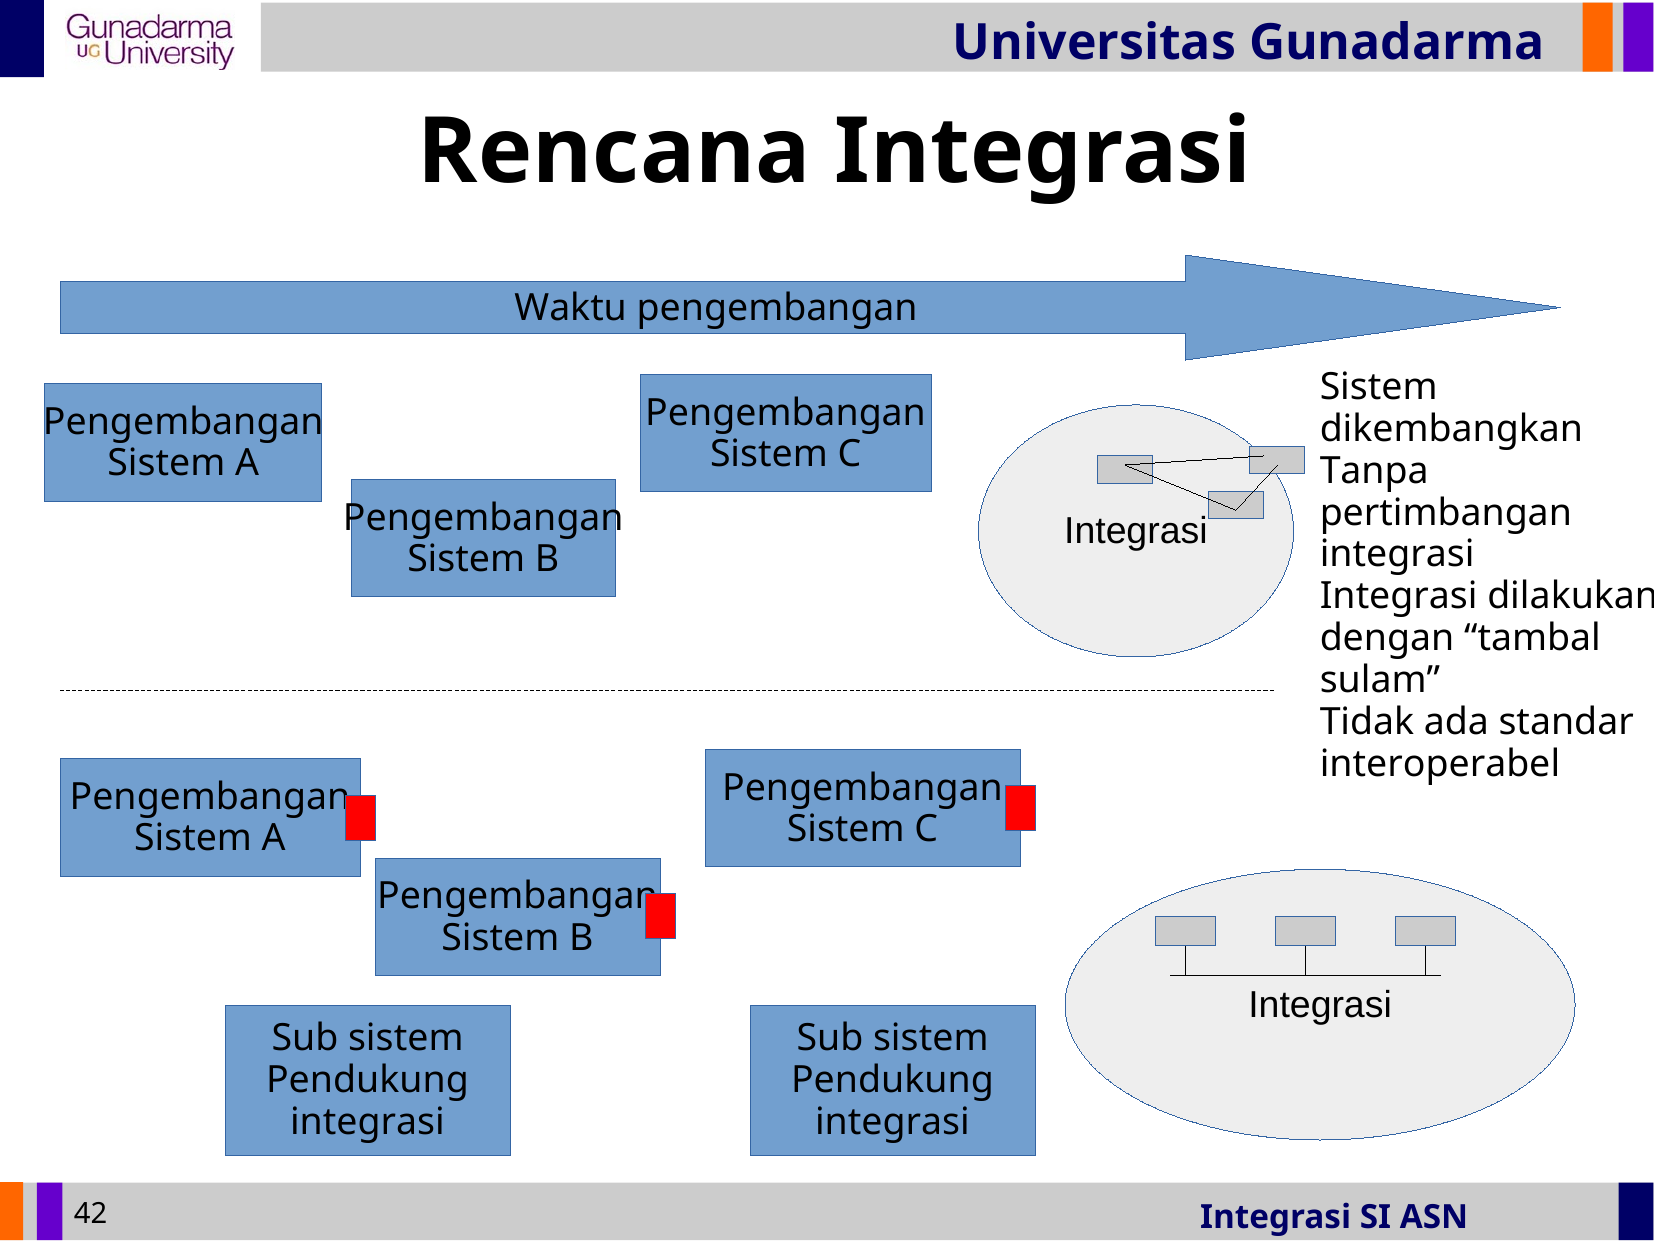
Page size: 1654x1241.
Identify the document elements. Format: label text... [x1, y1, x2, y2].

text_box Sub sistem Pendukung integrasi [750, 1005, 1036, 1156]
text_box Pengembangan Sistem C [705, 749, 1021, 867]
text_box Sub sistem Pendukung integrasi [225, 1005, 511, 1156]
text_box Integrasi [978, 404, 1294, 657]
text_box [1275, 916, 1336, 946]
text_box Sistem dikembangkan Tanpa pertimbangan integrasi Integrasi dilakukan dengan “tambal sulam” Tidak ada standar interoperabel [1305, 358, 1654, 751]
text_box [1249, 446, 1305, 474]
picture [65, 0, 235, 70]
text_box [1155, 916, 1216, 946]
text_box [1395, 916, 1456, 946]
text_box Pengembangan Sistem C [640, 374, 932, 492]
text_box [1097, 455, 1153, 484]
text_box Integrasi [1065, 869, 1576, 1141]
text_box Pengembangan Sistem B [375, 858, 661, 976]
text_box Pengembangan Sistem A [60, 758, 361, 877]
text_box Pengembangan Sistem B [351, 479, 616, 597]
text_box [1208, 491, 1264, 519]
text_box Pengembangan Sistem A [44, 383, 322, 502]
text_box [645, 893, 676, 939]
title Rencana Integrasi [78, 84, 1592, 211]
text_box Waktu pengembangan [60, 255, 1561, 361]
text_box [345, 795, 376, 841]
text_box [1005, 785, 1036, 831]
